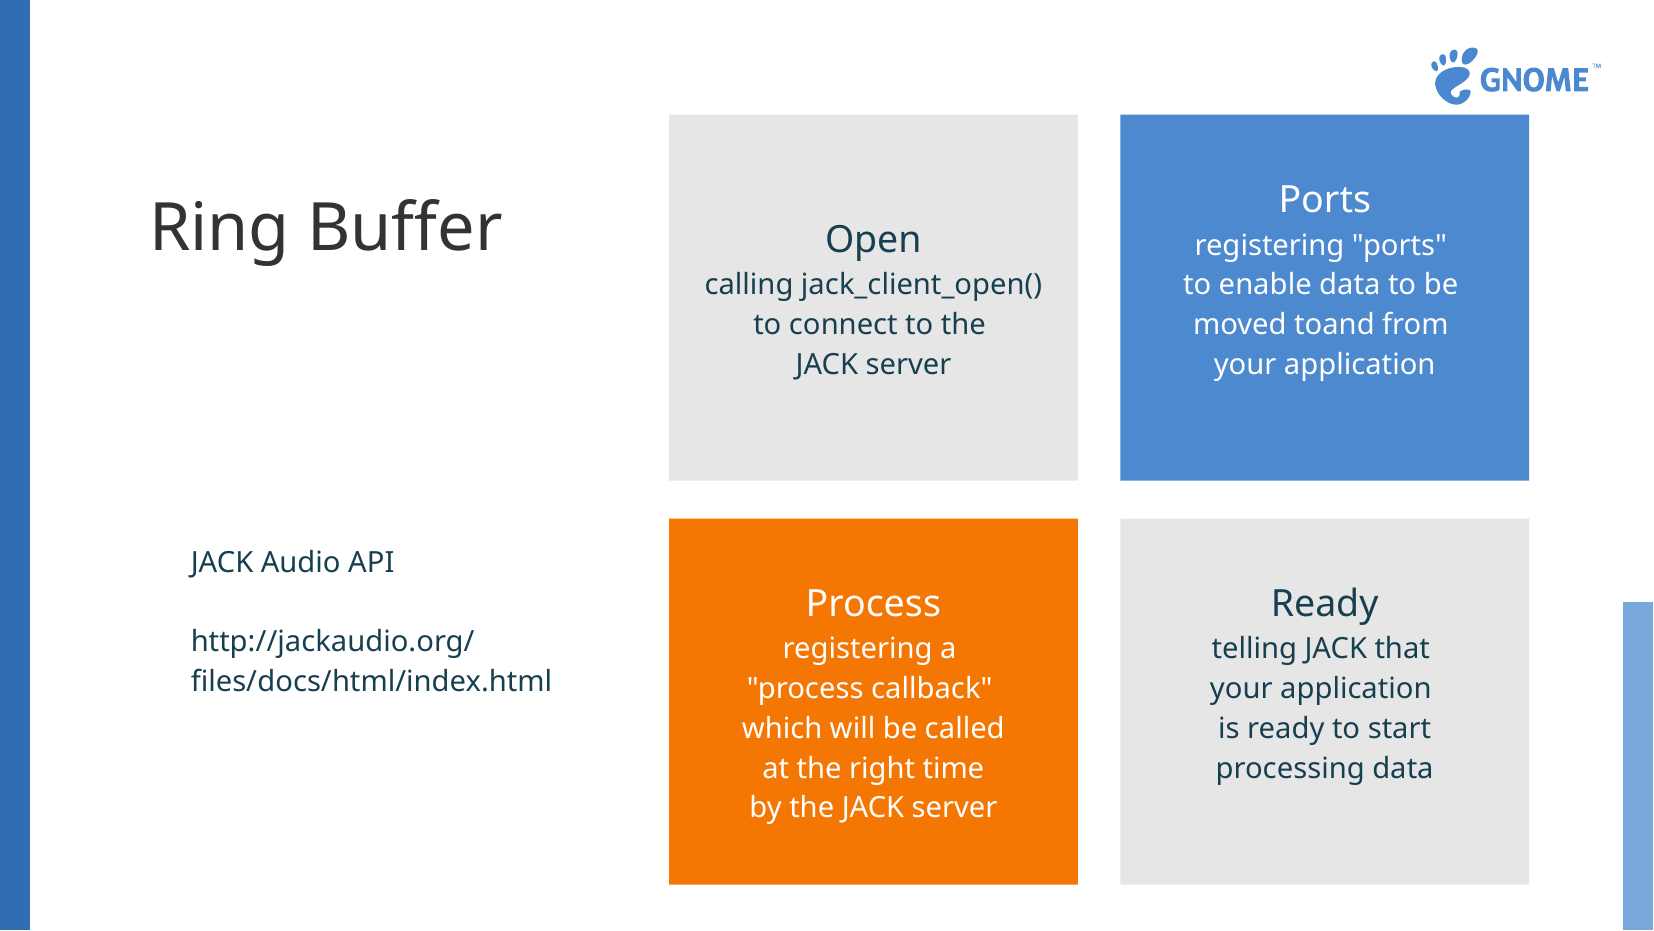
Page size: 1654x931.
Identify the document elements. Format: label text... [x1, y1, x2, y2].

text_box JACK Audio API http://jackaudio.org/files/docs/html/index.html [120, 375, 553, 867]
text_box Ready telling JACK that your application is ready to start processing data [1120, 518, 1530, 885]
text_box Open calling jack_client_open() to connect to the JACK server [669, 114, 1078, 481]
text_box Ports registering "ports" to enable data to be moved toand from your application [1120, 114, 1530, 481]
text_box Process registering a "process callback" which will be called at the right time by the JACK server [669, 518, 1078, 885]
title Ring Buffer [82, 90, 571, 361]
